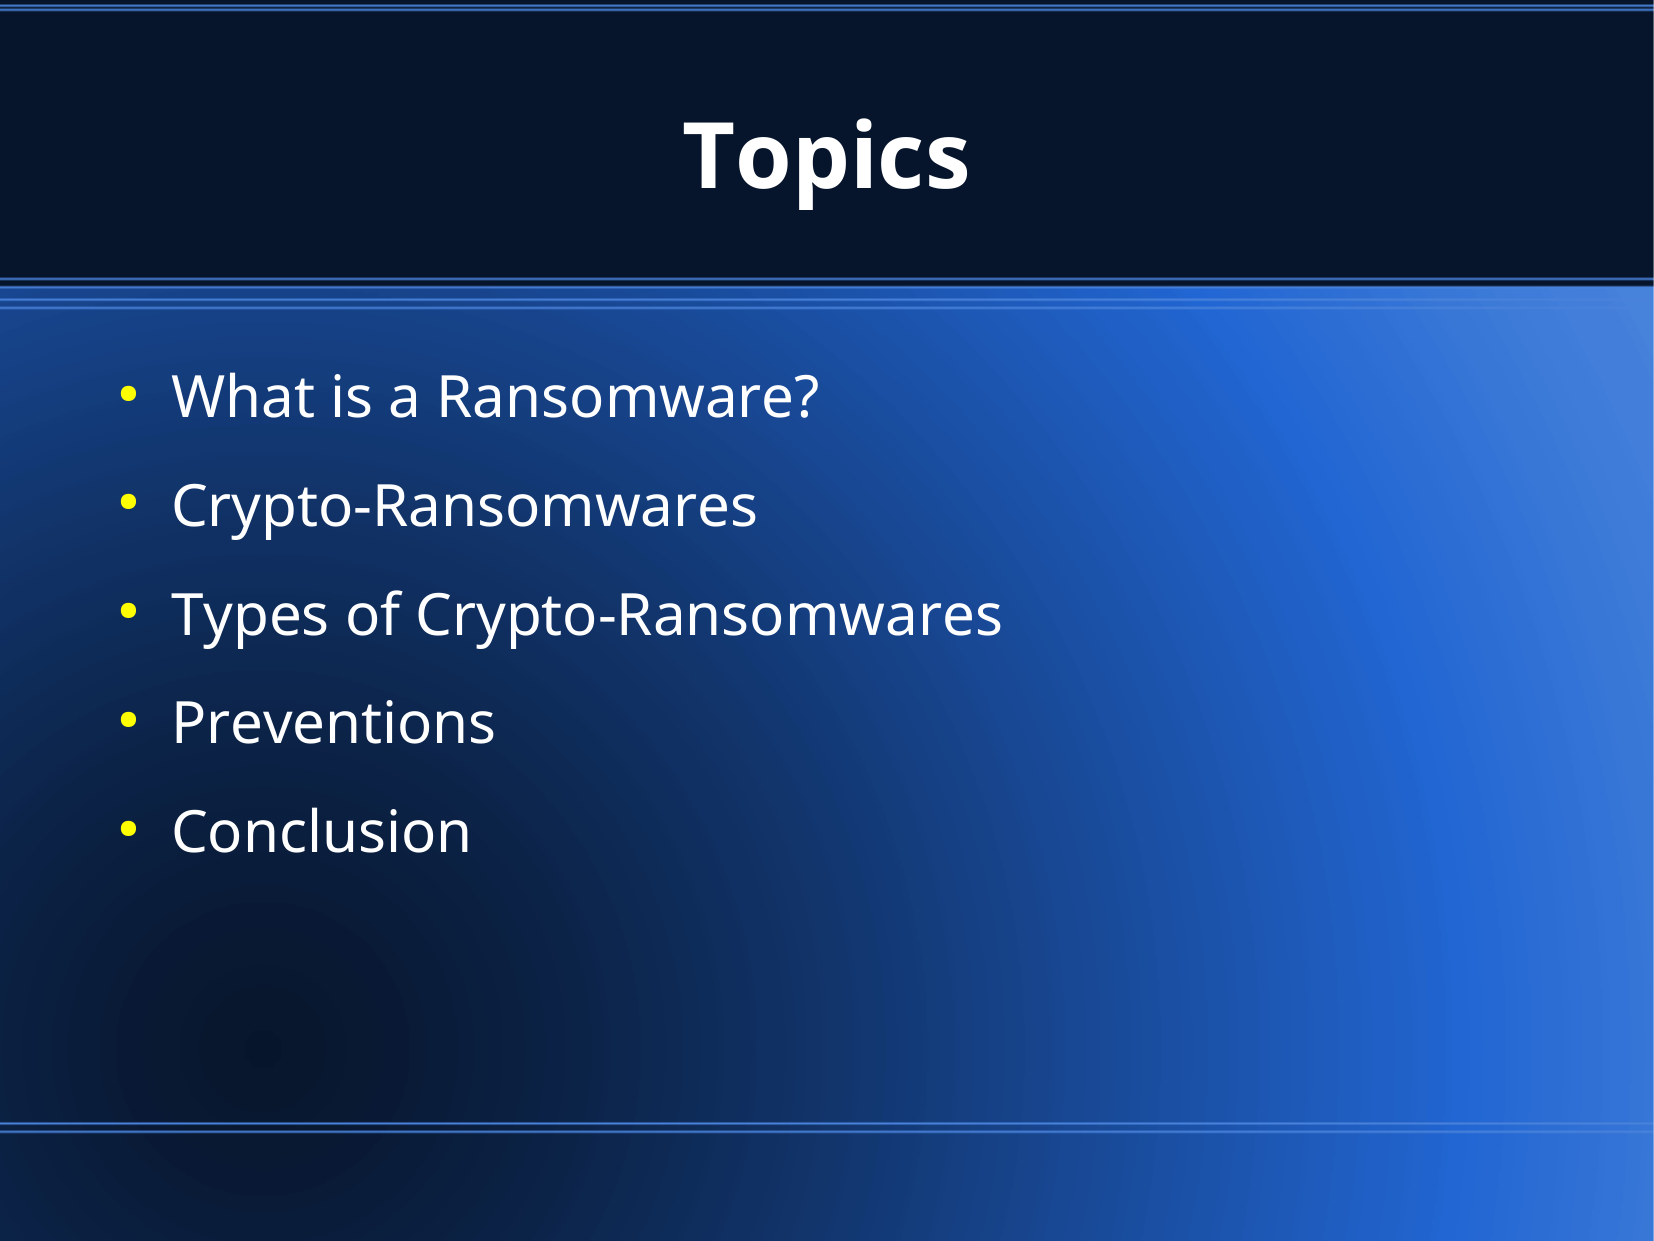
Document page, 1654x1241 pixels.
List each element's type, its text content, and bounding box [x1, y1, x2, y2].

picture [0, 0, 1654, 1241]
title Topics [82, 49, 1571, 257]
list What is a Ransomware? Crypto-Ransomwares Types of Crypto-Ransomwares Preventions Conclusion [82, 355, 1571, 1075]
